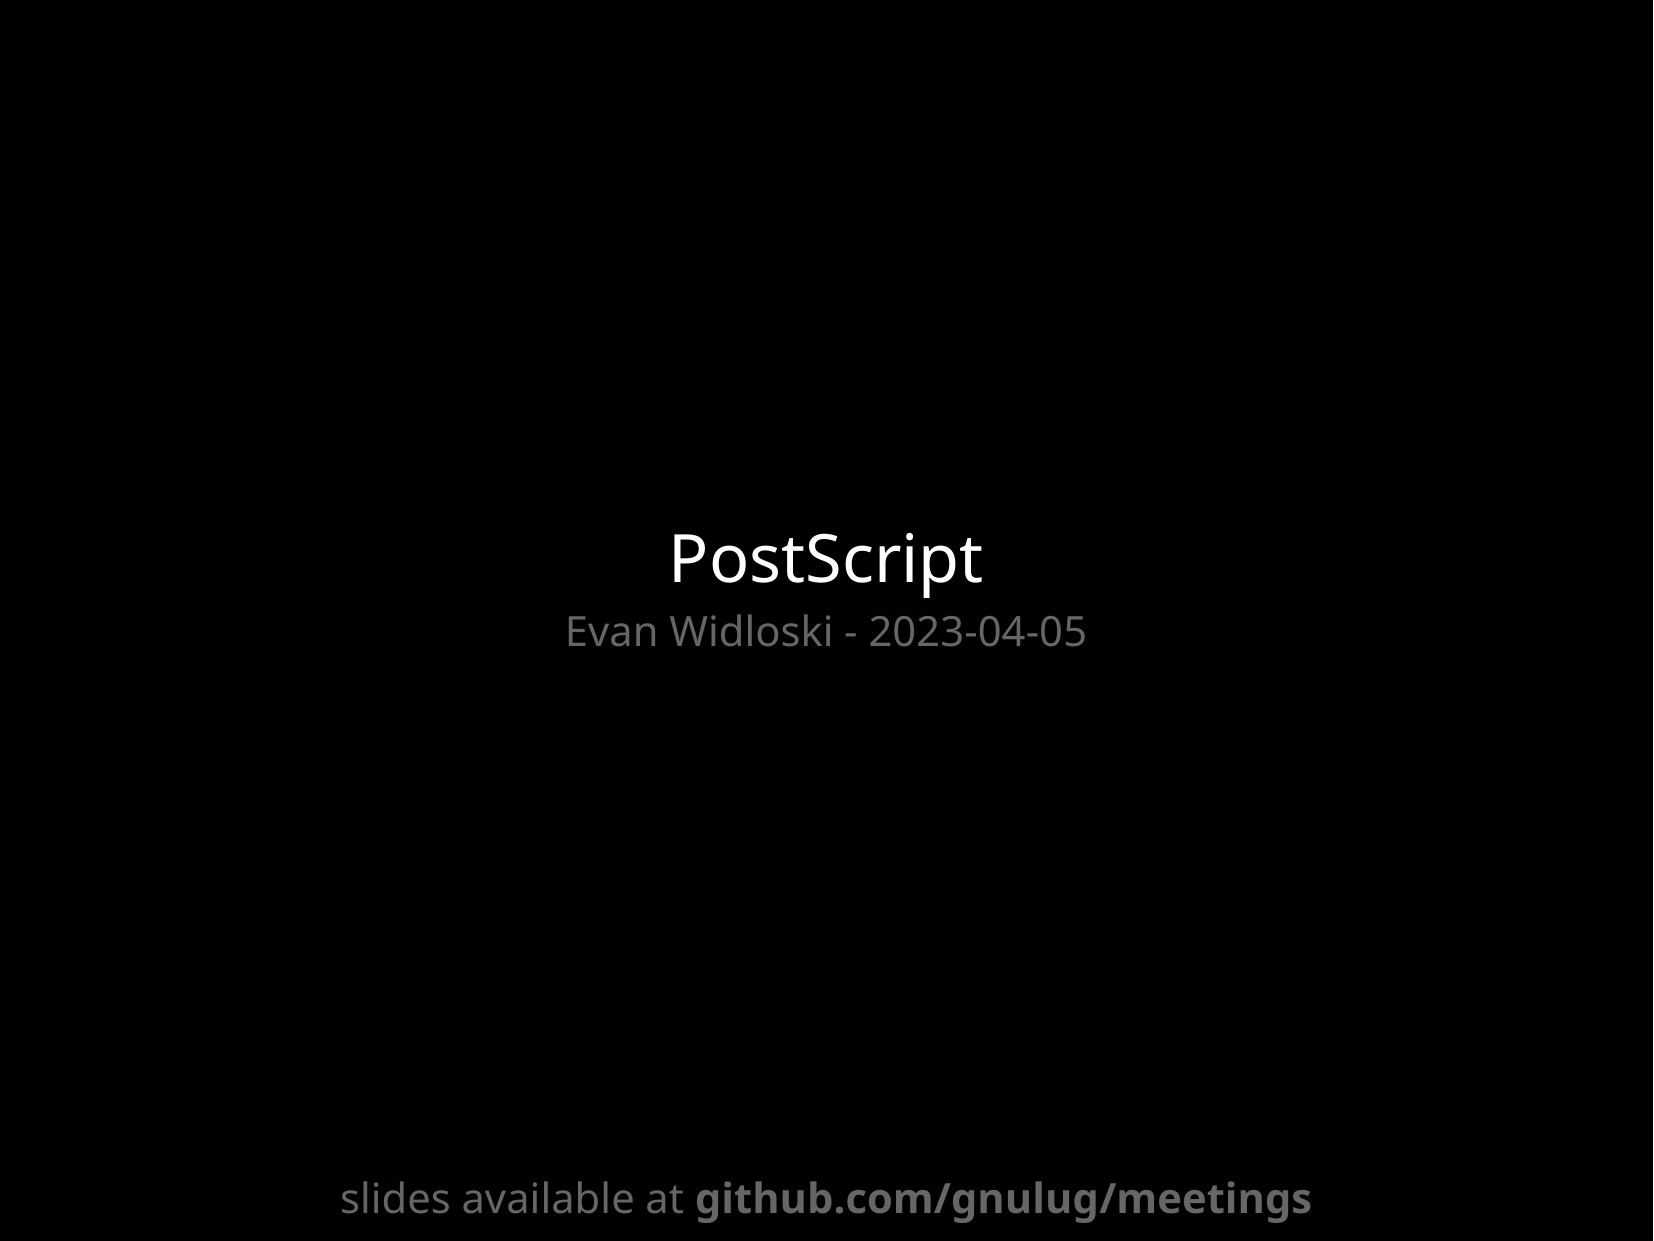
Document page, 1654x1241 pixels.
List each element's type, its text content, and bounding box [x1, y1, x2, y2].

text_box slides available at github.com/gnulug/meetings [82, 1155, 1571, 1240]
subtitle PostScript Evan Widloski - 2023-04-05 [82, 225, 1571, 945]
